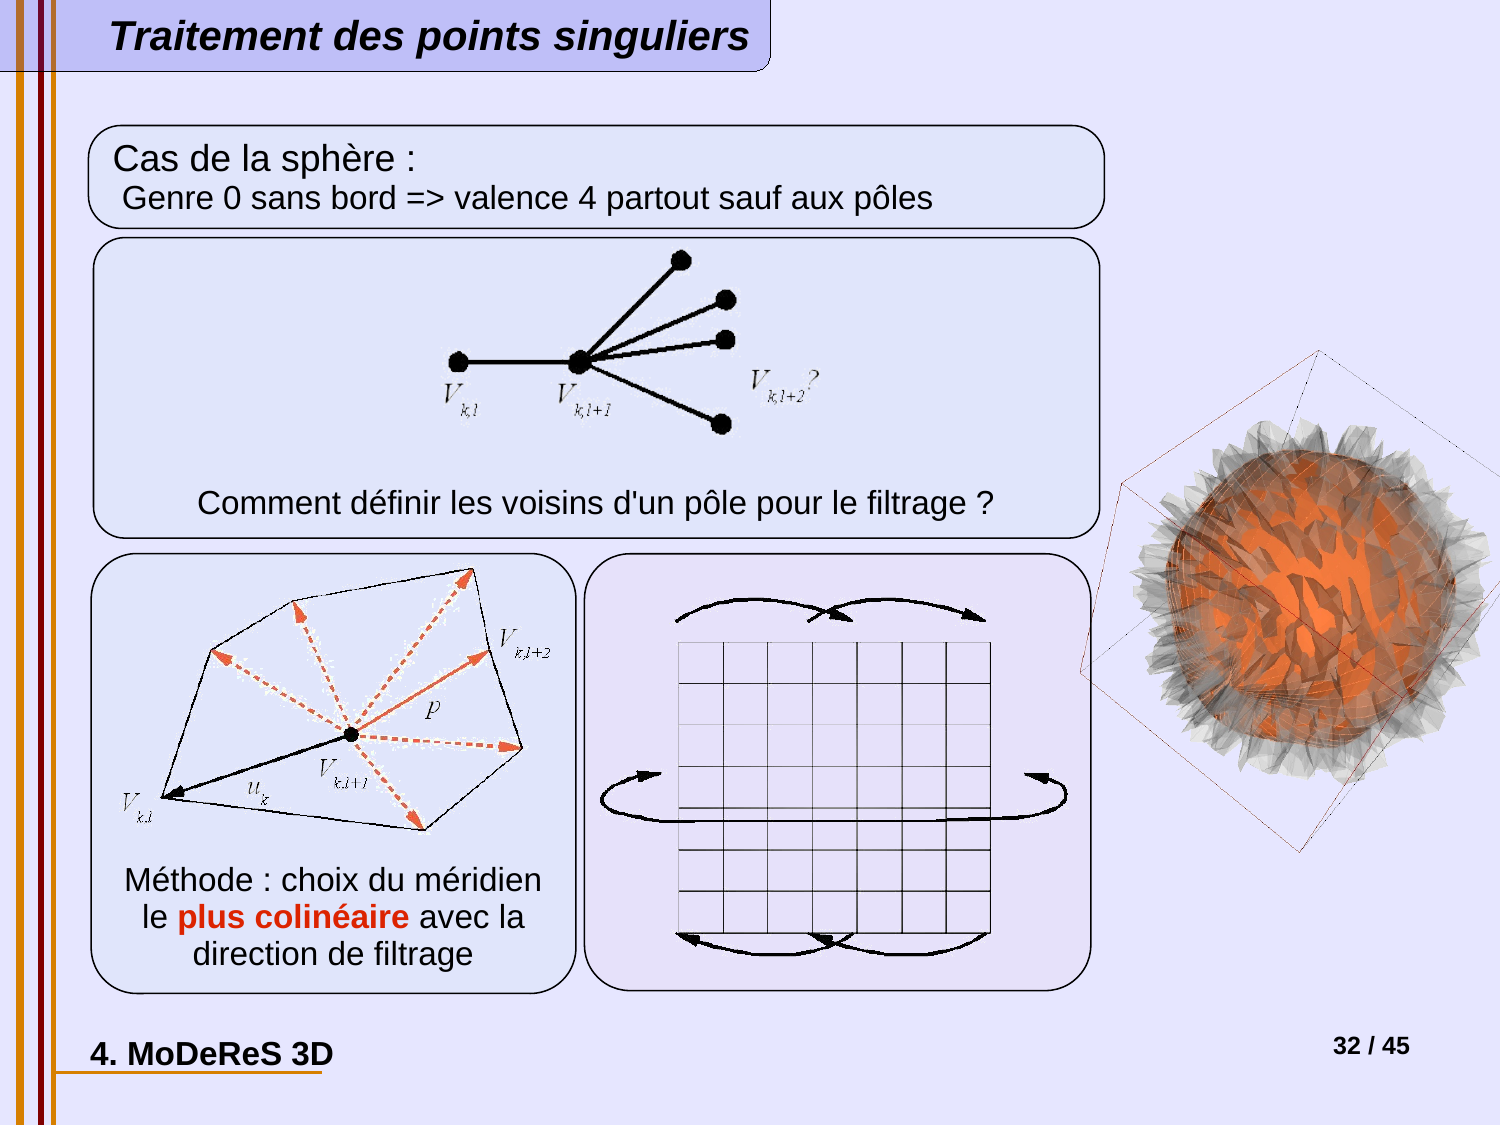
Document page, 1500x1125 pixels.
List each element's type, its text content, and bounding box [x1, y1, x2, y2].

picture [112, 556, 558, 842]
text_box Comment définir les voisins d'un pôle pour le filtrage ? [93, 237, 1100, 539]
text_box [584, 553, 1091, 991]
text_box Cas de la sphère : Genre 0 sans bord => valence 4 partout sauf aux pôles [88, 125, 1105, 229]
picture [592, 590, 1076, 964]
title 4. MoDeReS 3D [75, 1027, 597, 1080]
text_box Traitement des points singuliers [0, 0, 771, 72]
picture [431, 237, 833, 445]
picture [1027, 321, 1500, 866]
text_box Méthode : choix du méridien le plus colinéaire avec la direction de filtrage [91, 560, 576, 994]
